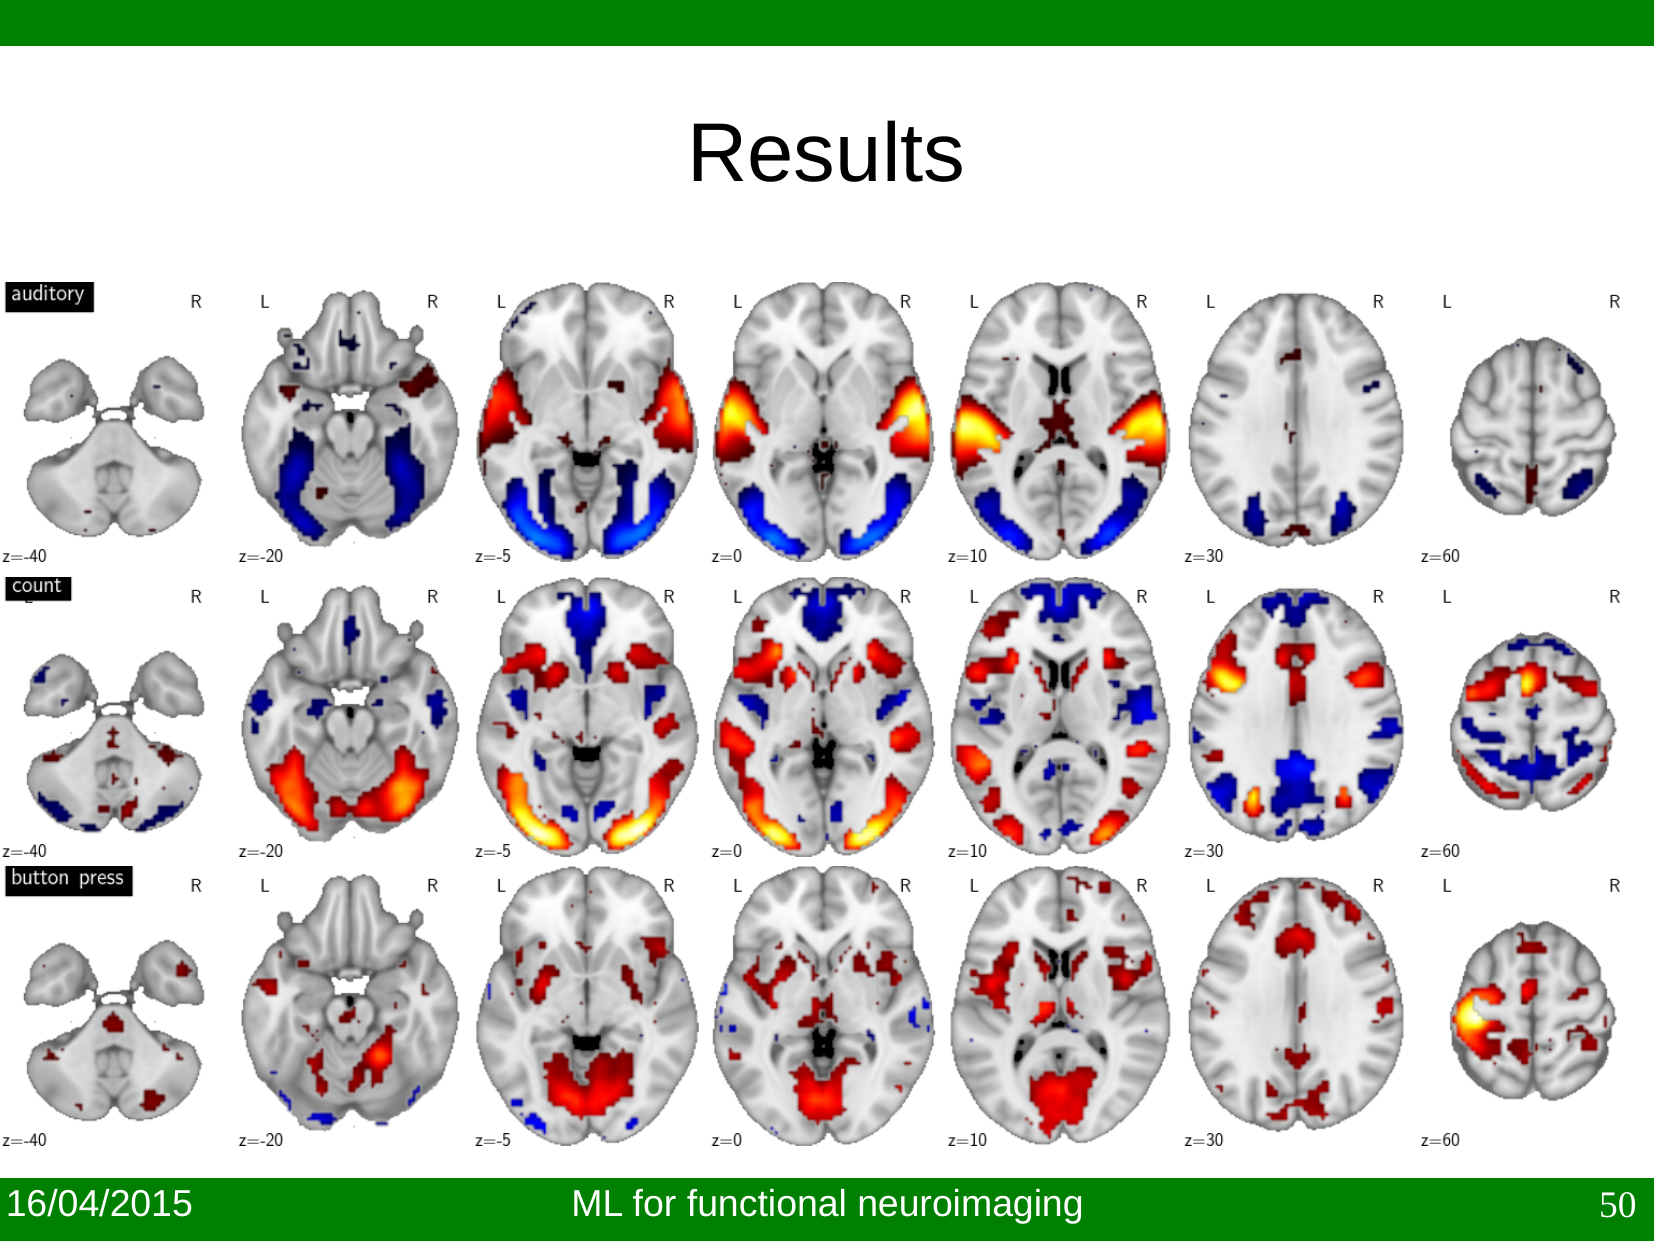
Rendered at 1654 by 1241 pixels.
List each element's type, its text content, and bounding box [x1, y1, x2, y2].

picture [0, 282, 1651, 562]
picture [0, 866, 1651, 1146]
title Results [82, 49, 1571, 257]
picture [0, 577, 1651, 857]
